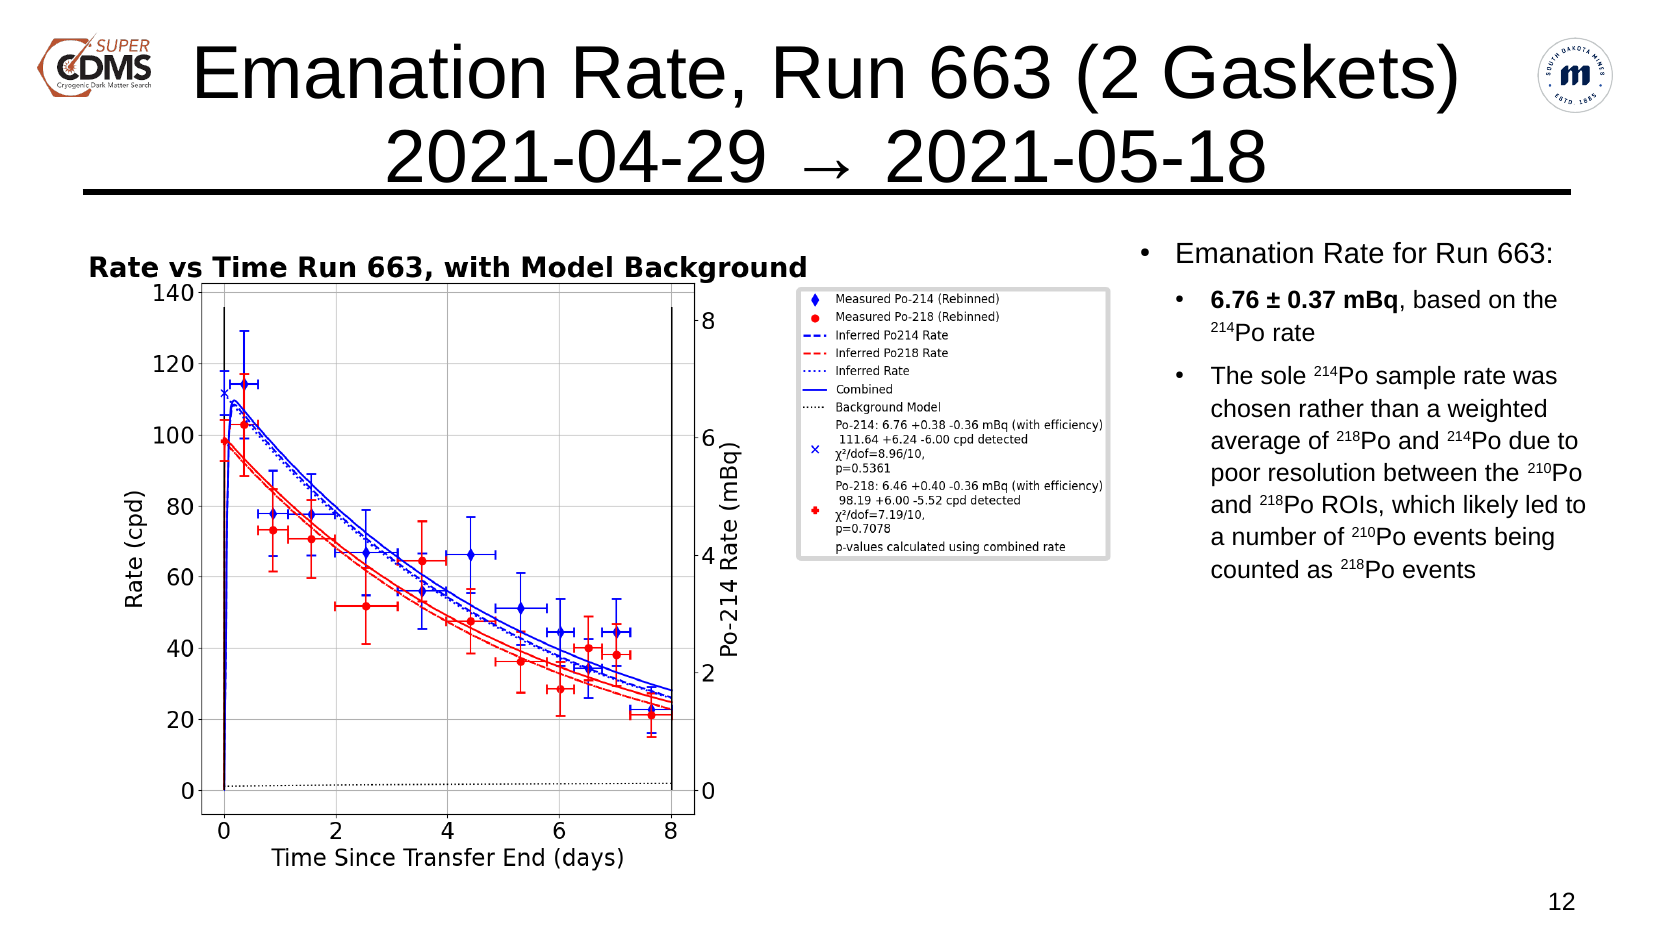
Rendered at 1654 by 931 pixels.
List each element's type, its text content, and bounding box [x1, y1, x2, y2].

picture [37, 200, 1351, 890]
picture [37, 32, 151, 97]
title Emanation Rate, Run 663 (2 Gaskets) 2021-04-29 → 2021-05-18 [82, 37, 1571, 193]
picture [1571, 37, 1613, 113]
text_box Emanation Rate for Run 663: 6.76 ± 0.37 mBq, based on the 214Po rate The sole 214Po sample rate was chosen rather than a weighted average of 218Po and 214Po due to poor resolution between the 210Po and 218Po ROIs, which likely led to a number of 210Po events being counted as 218Po events [1125, 225, 1613, 901]
